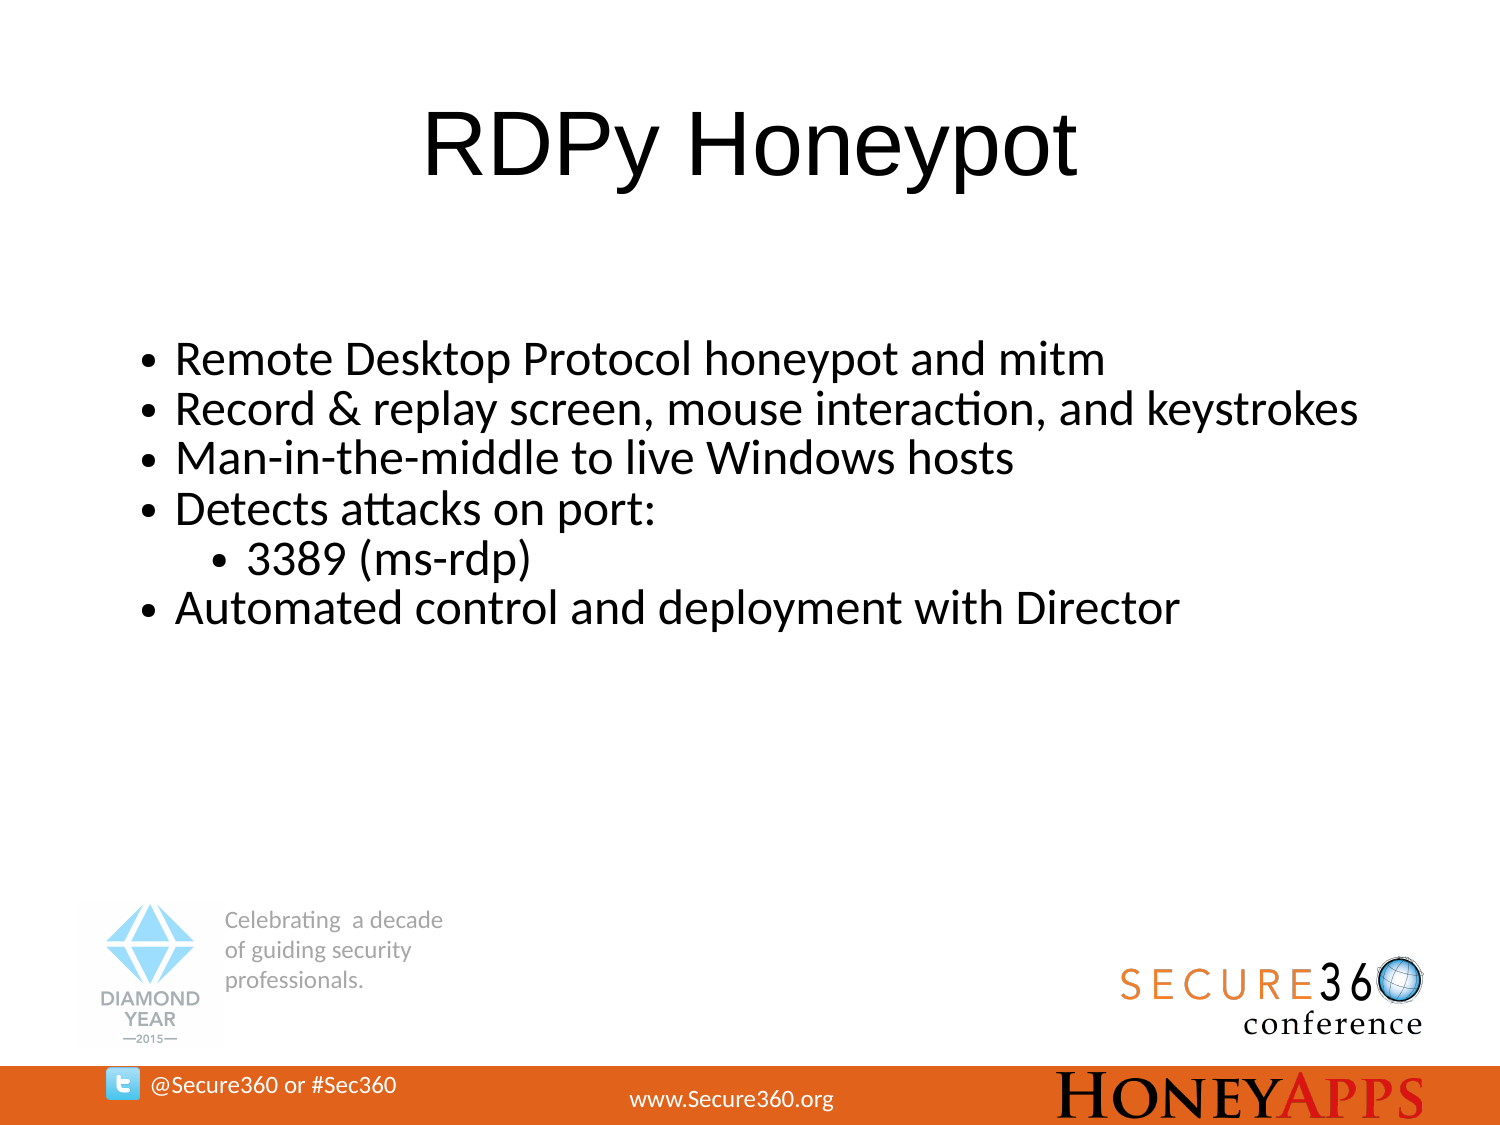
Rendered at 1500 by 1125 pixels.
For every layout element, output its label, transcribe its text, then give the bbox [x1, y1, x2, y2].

title RDPy Honeypot [112, 90, 1388, 198]
picture [75, 899, 224, 1048]
picture [106, 1067, 140, 1100]
picture [1004, 956, 1486, 1125]
text_box Remote Desktop Protocol honeypot and mitm Record & replay screen, mouse interaction, and keystrokes Man-in-the-middle to live Windows hosts Detects attacks on port: 3389 (ms-rdp) Automated control and deployment with Director [124, 330, 1500, 795]
